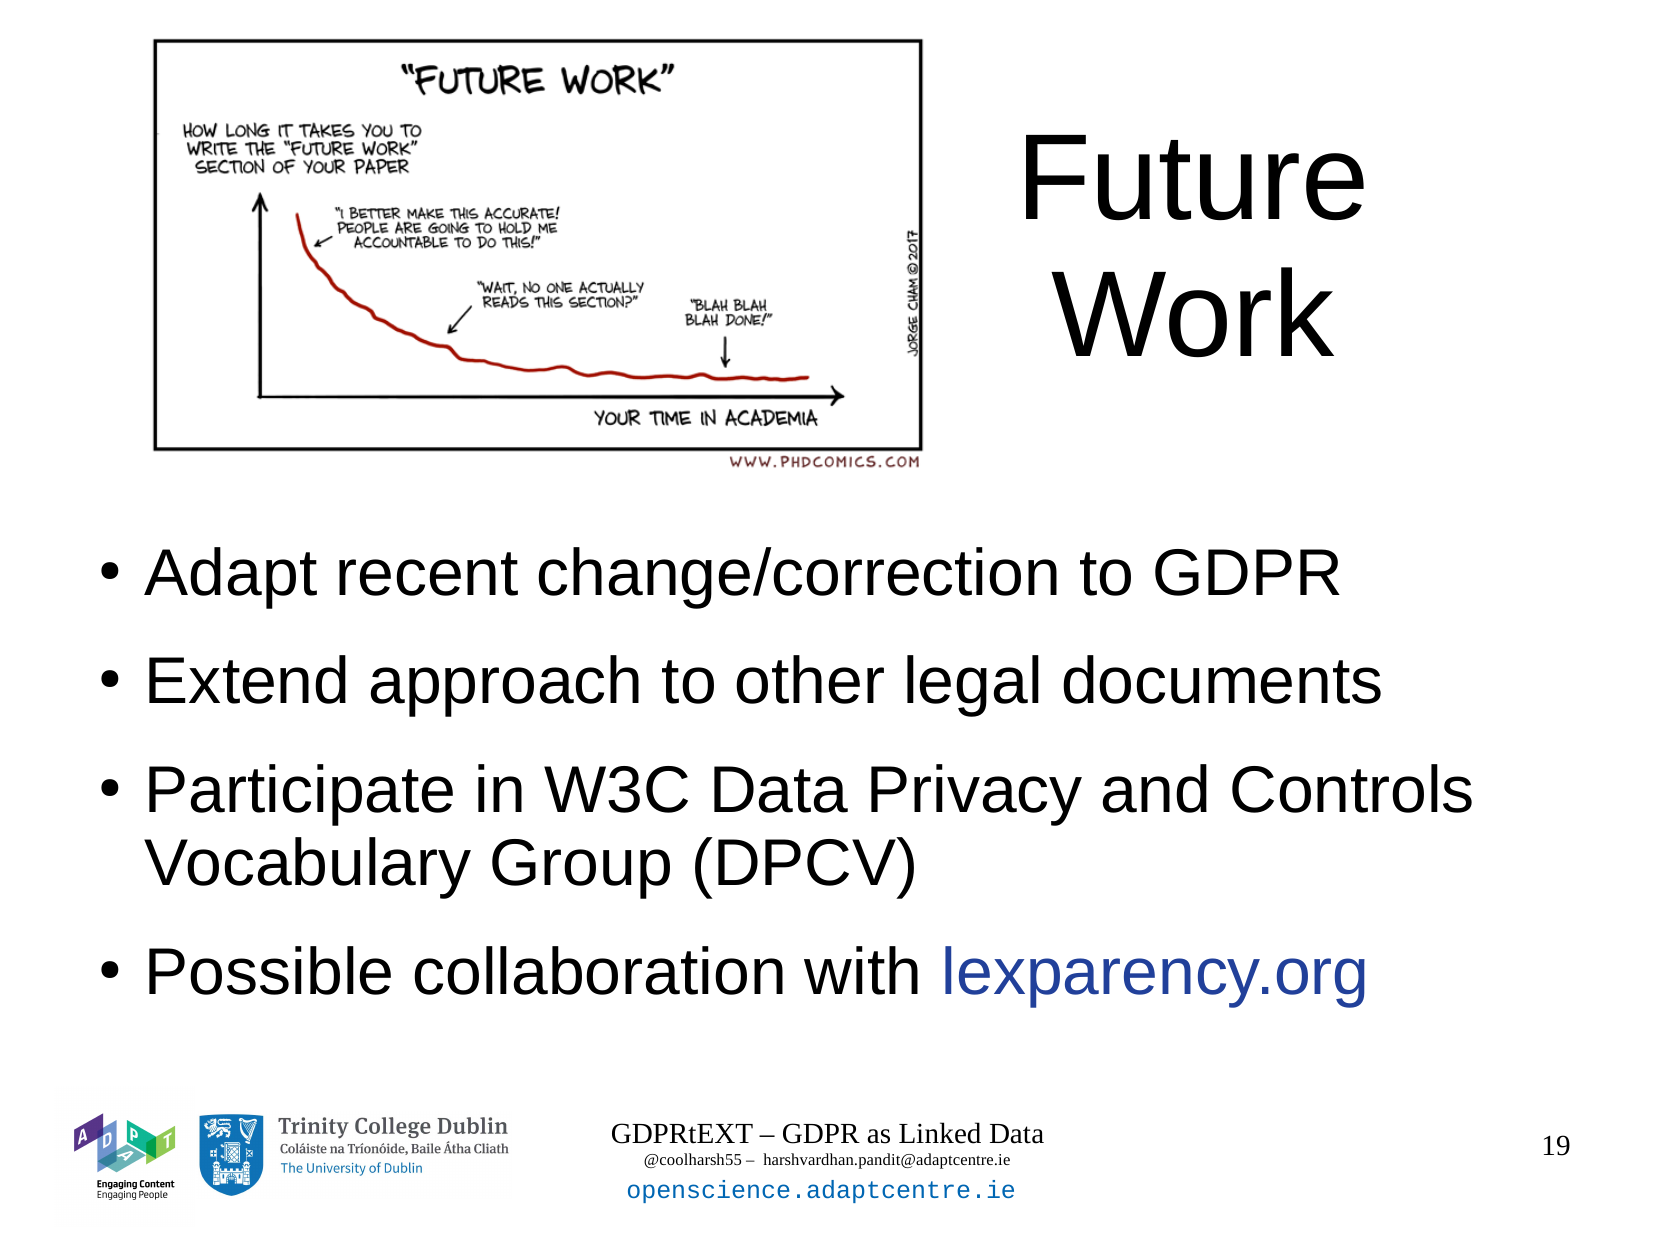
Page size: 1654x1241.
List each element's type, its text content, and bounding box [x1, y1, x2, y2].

picture [196, 1111, 512, 1199]
title Future Work [929, 130, 1654, 361]
picture [147, 26, 929, 473]
list Adapt recent change/correction to GDPR Extend approach to other legal documents Participate in W3C Data Privacy and Controls Vocabulary Group (DPCV) Possible collaboration with lexparency.org [82, 318, 1571, 1010]
picture [54, 1086, 195, 1227]
